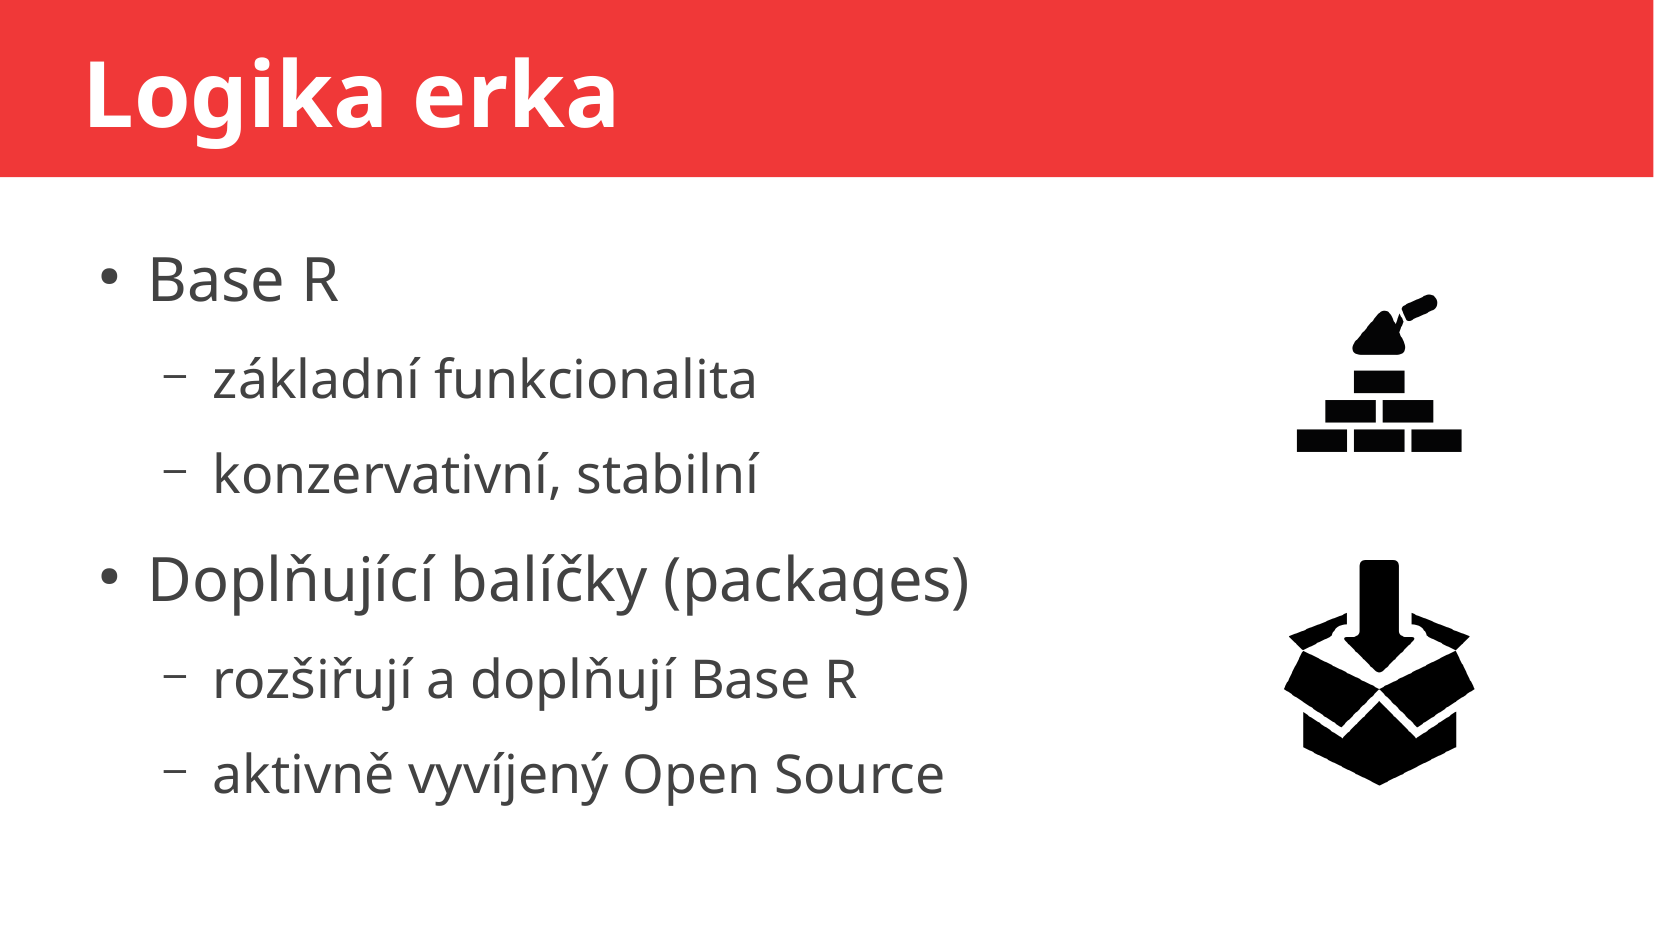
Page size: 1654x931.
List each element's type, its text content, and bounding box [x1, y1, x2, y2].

picture [1242, 236, 1516, 510]
list Base R základní funkcionalita konzervativní, stabilní Doplňující balíčky (packages) rozšiřují a doplňují Base R aktivně vyvíjený Open Source [82, 236, 1229, 810]
title Logika erka [82, 14, 1571, 171]
picture [1242, 535, 1516, 810]
